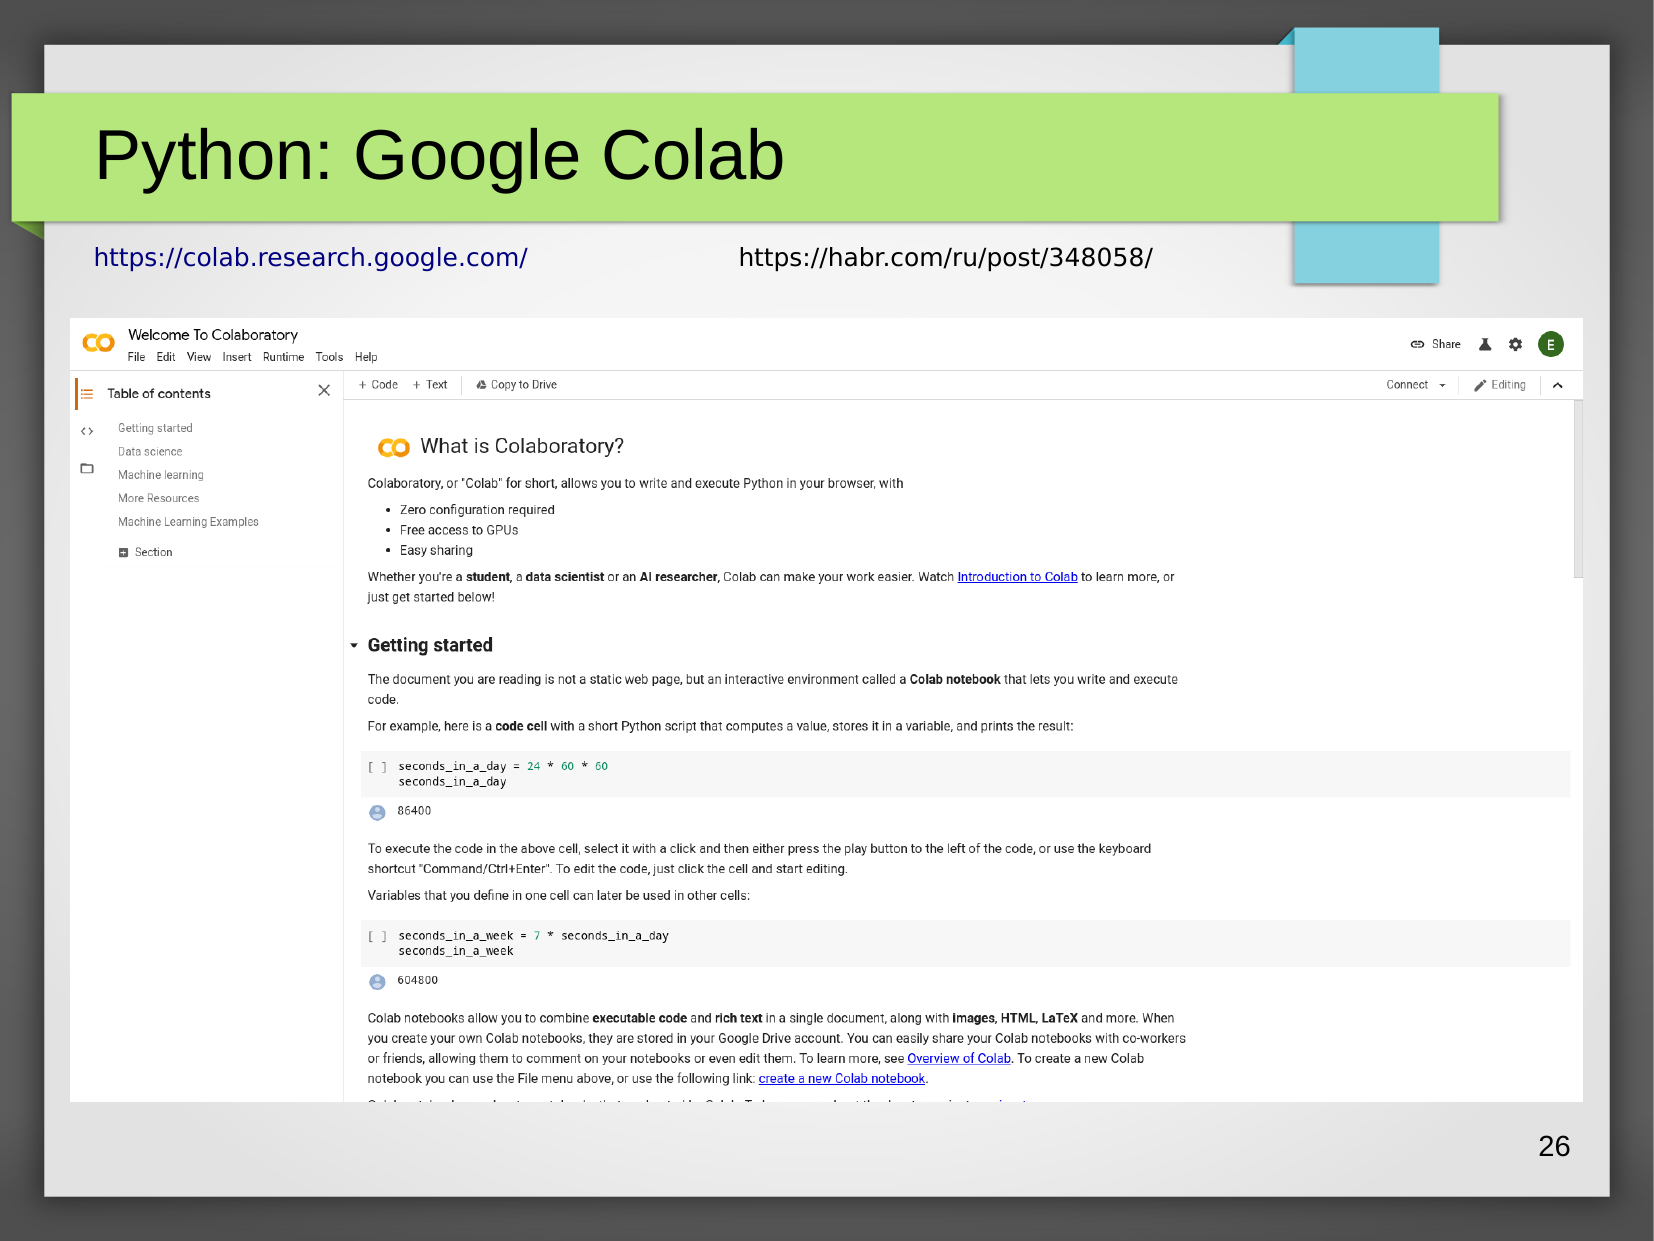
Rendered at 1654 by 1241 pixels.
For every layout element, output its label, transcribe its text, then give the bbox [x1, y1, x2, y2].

title Python: Google Colab [94, 108, 1300, 201]
text_box https://habr.com/ru/post/348058/ [723, 236, 1241, 284]
text_box https://colab.research.google.com/ [70, 236, 934, 308]
picture [0, 0, 1654, 1241]
